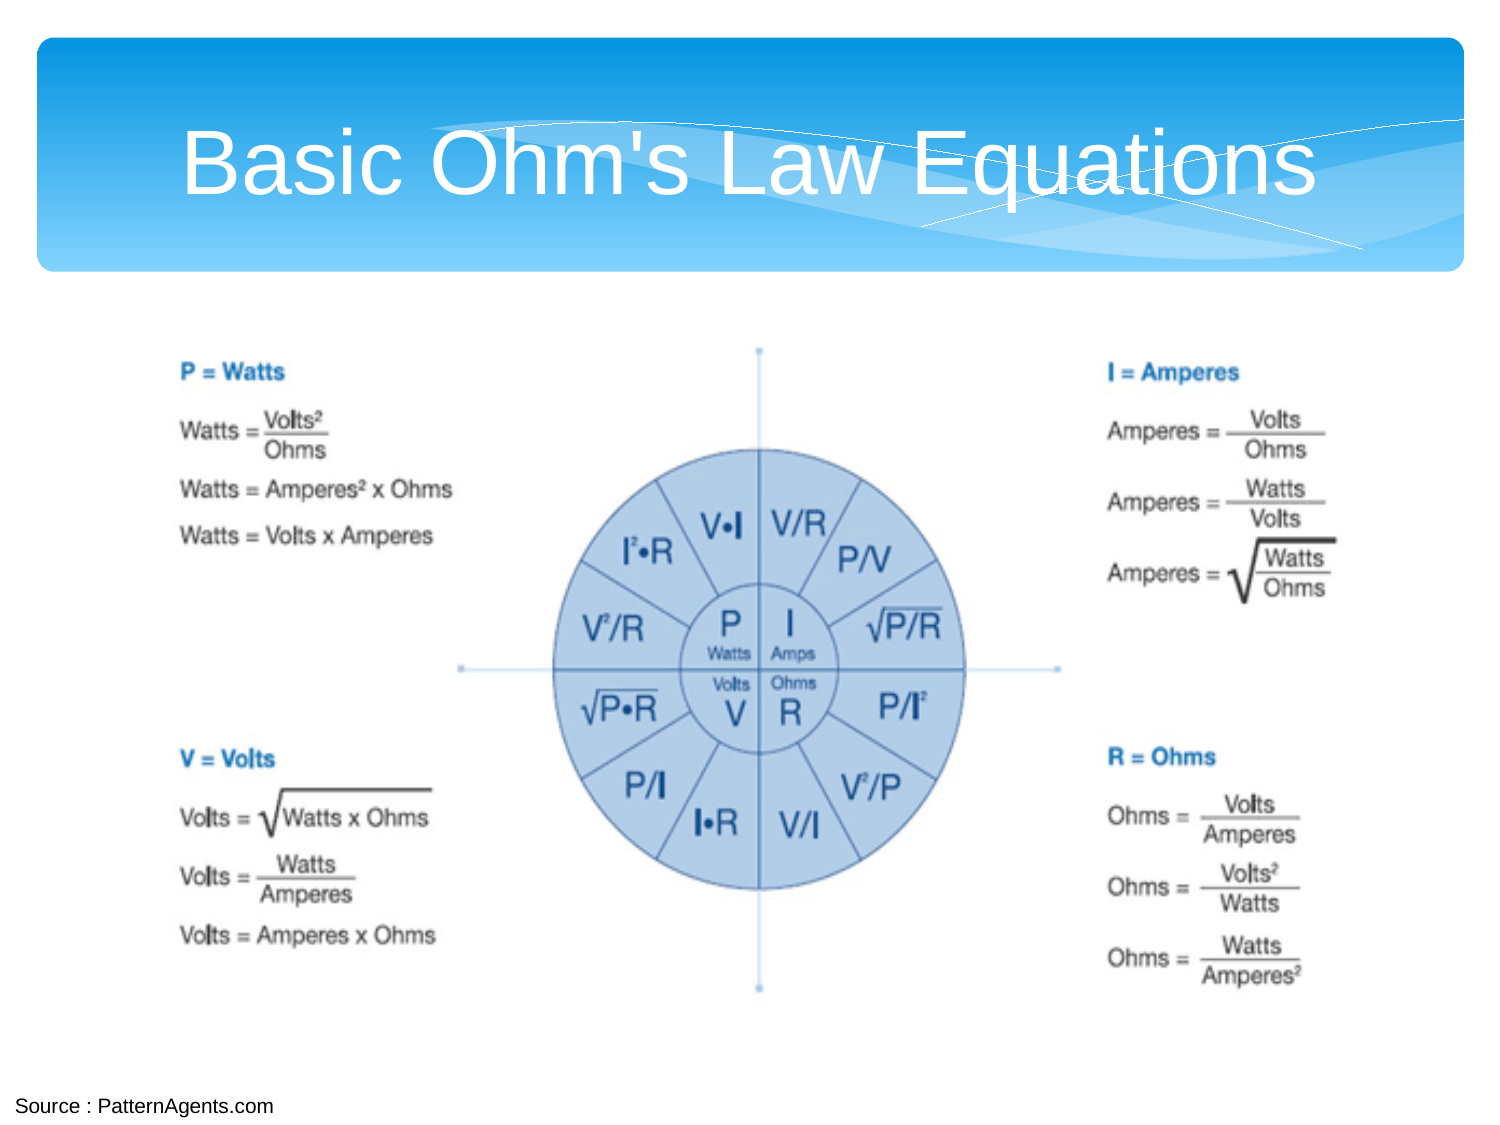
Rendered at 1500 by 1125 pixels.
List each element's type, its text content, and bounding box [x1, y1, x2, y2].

picture [165, 344, 1351, 1006]
title Basic Ohm's Law Equations [75, 55, 1426, 261]
text_box Source : PatternAgents.com [0, 1084, 313, 1125]
